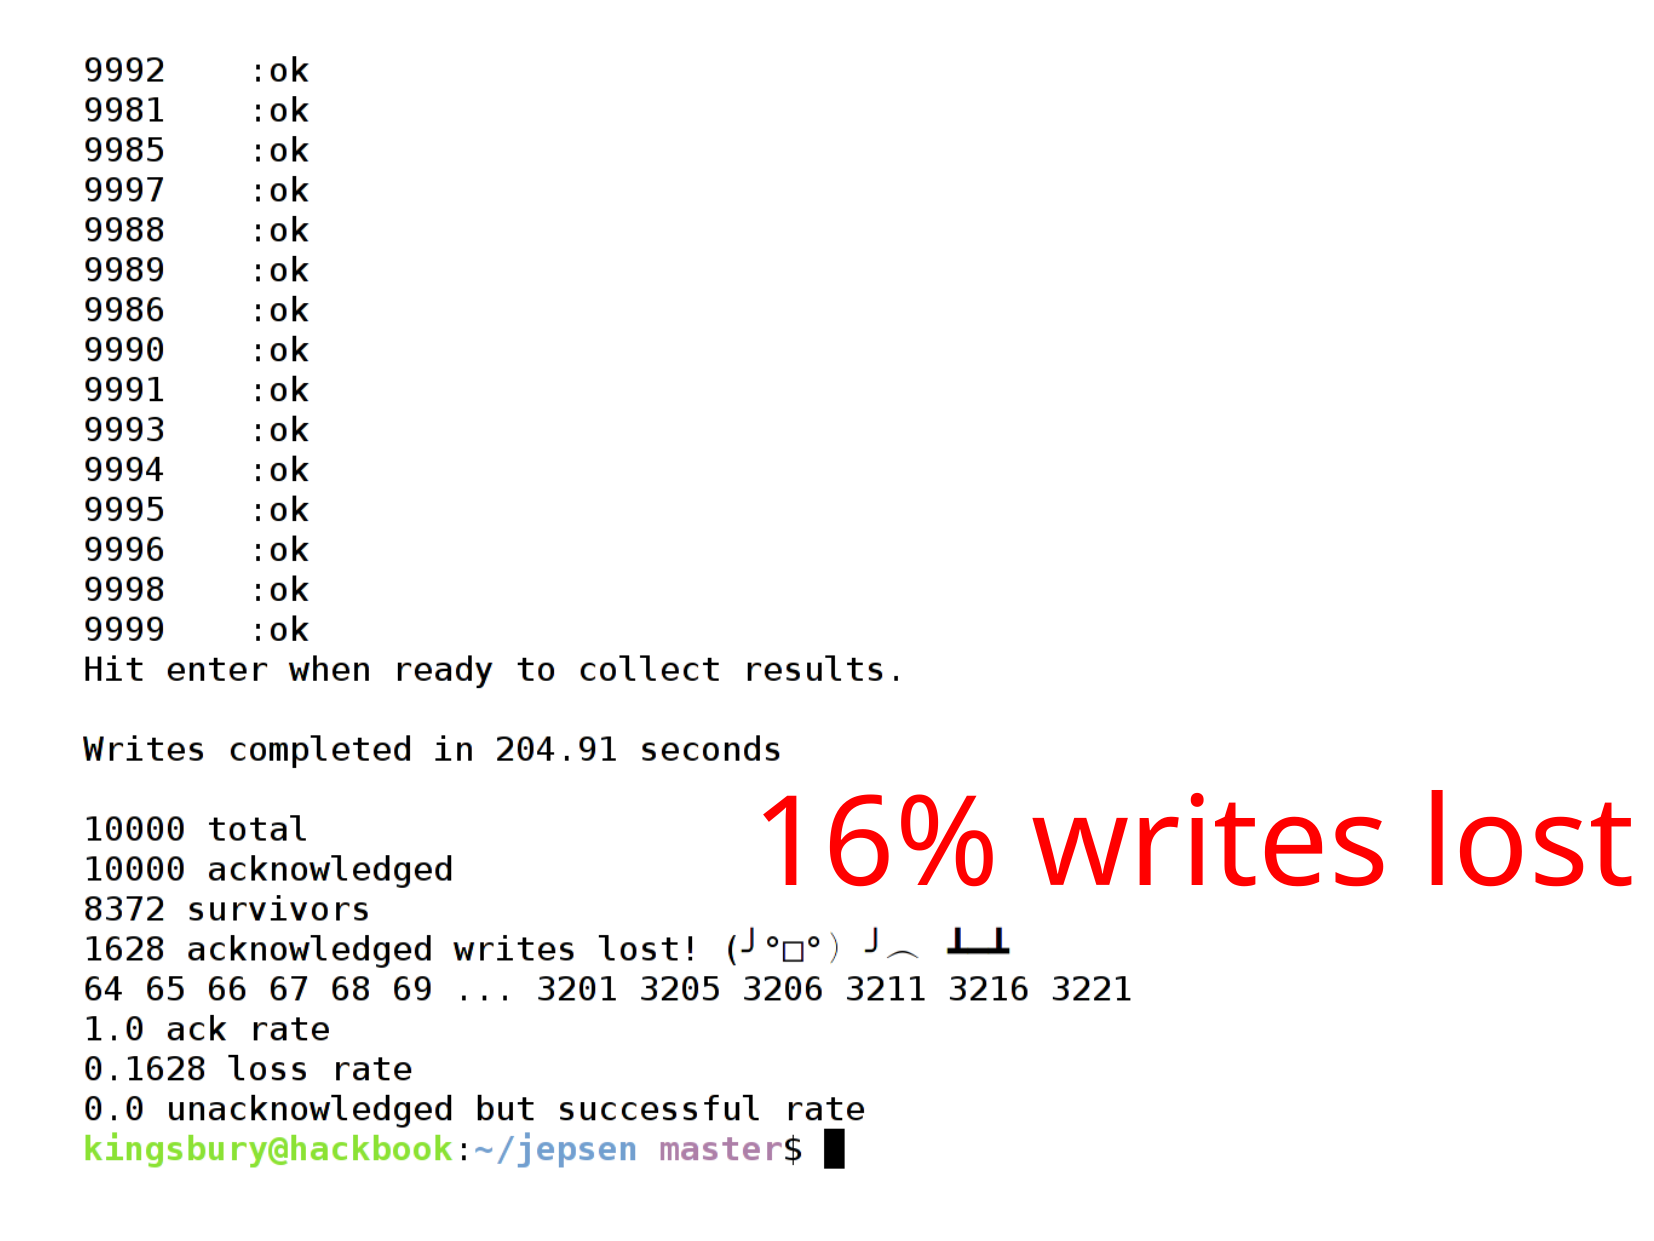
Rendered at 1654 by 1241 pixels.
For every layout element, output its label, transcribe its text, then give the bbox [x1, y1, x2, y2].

picture [82, 49, 1653, 1171]
text_box 16% writes lost [645, 744, 1651, 901]
